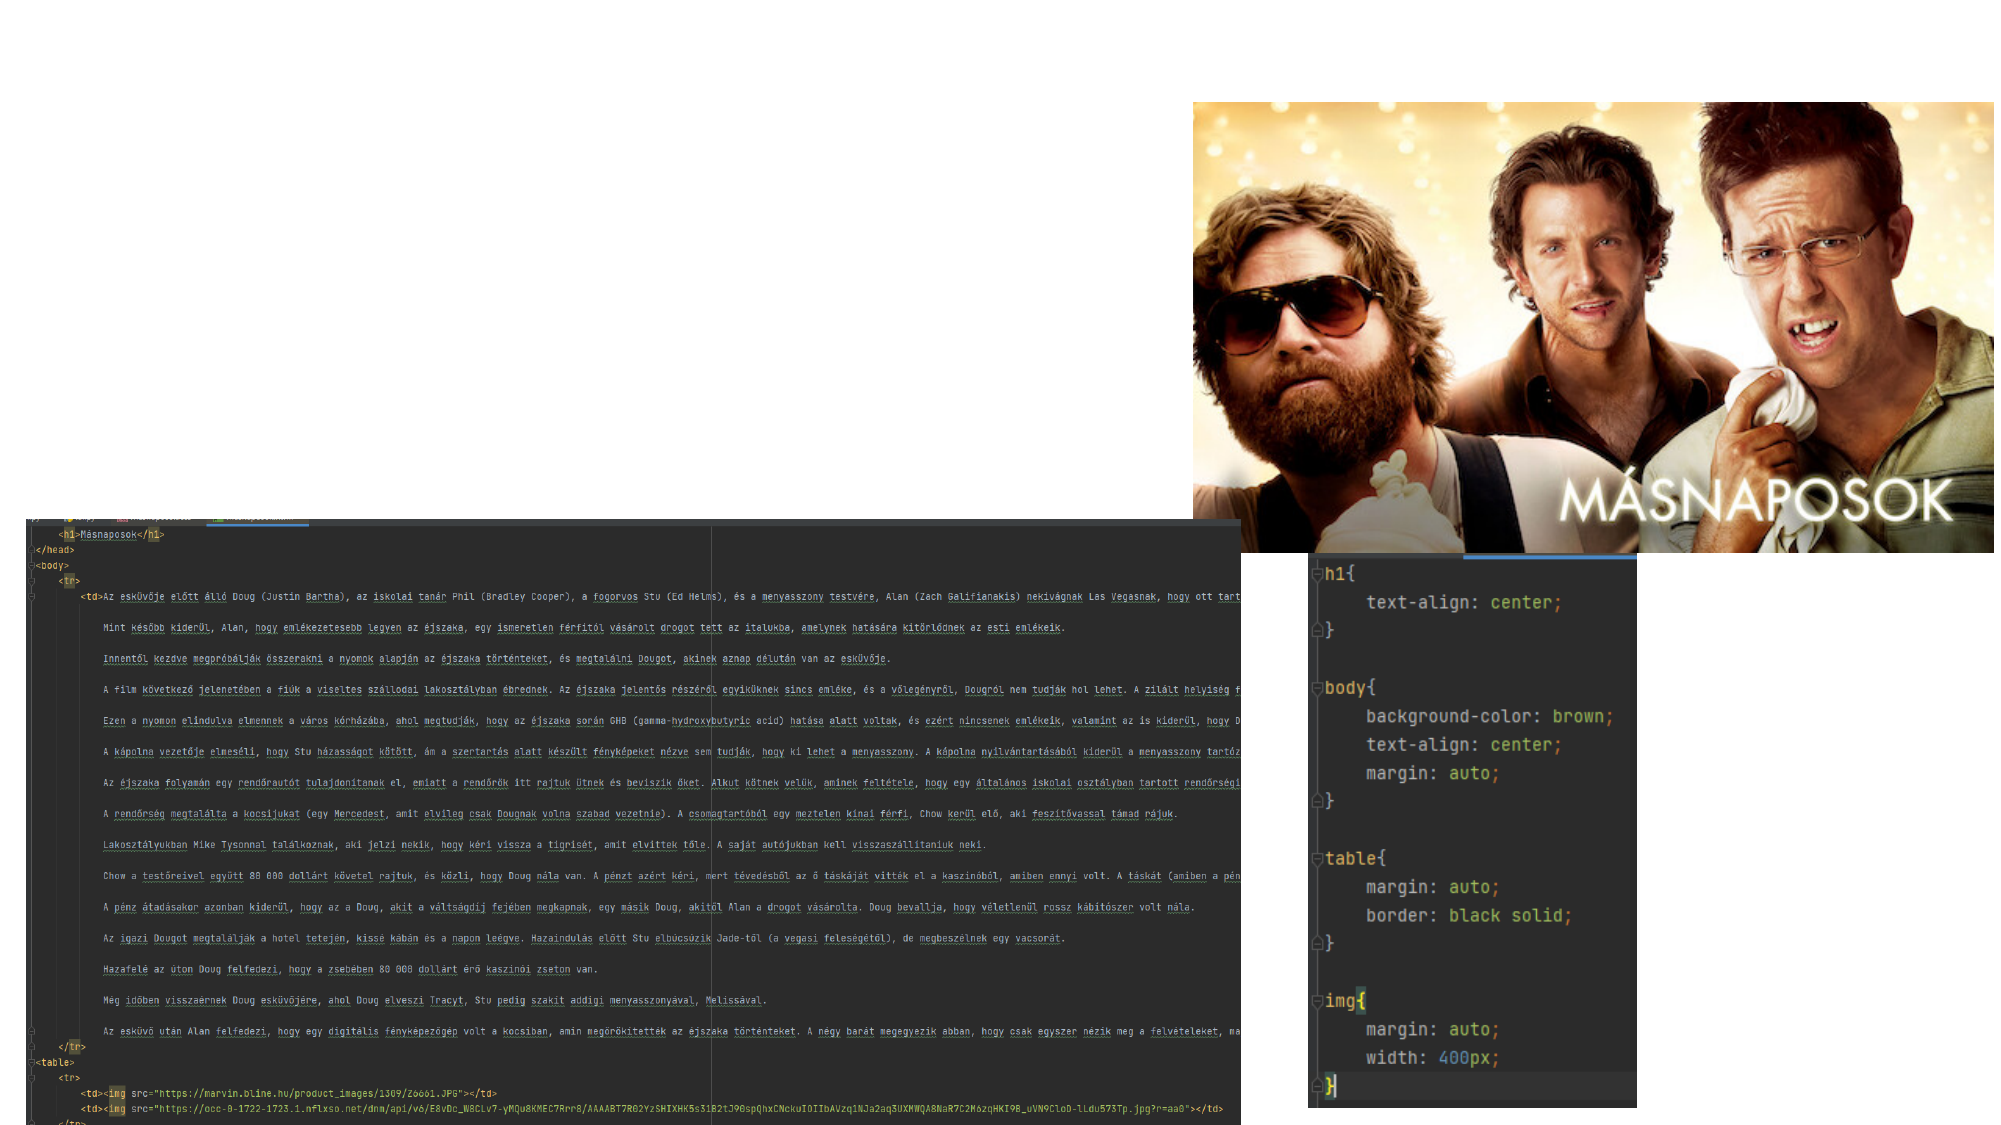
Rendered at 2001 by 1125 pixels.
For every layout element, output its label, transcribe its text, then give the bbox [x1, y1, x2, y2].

title Másnaposok HTML,CSS [137, 59, 1863, 278]
picture [26, 102, 1994, 1125]
